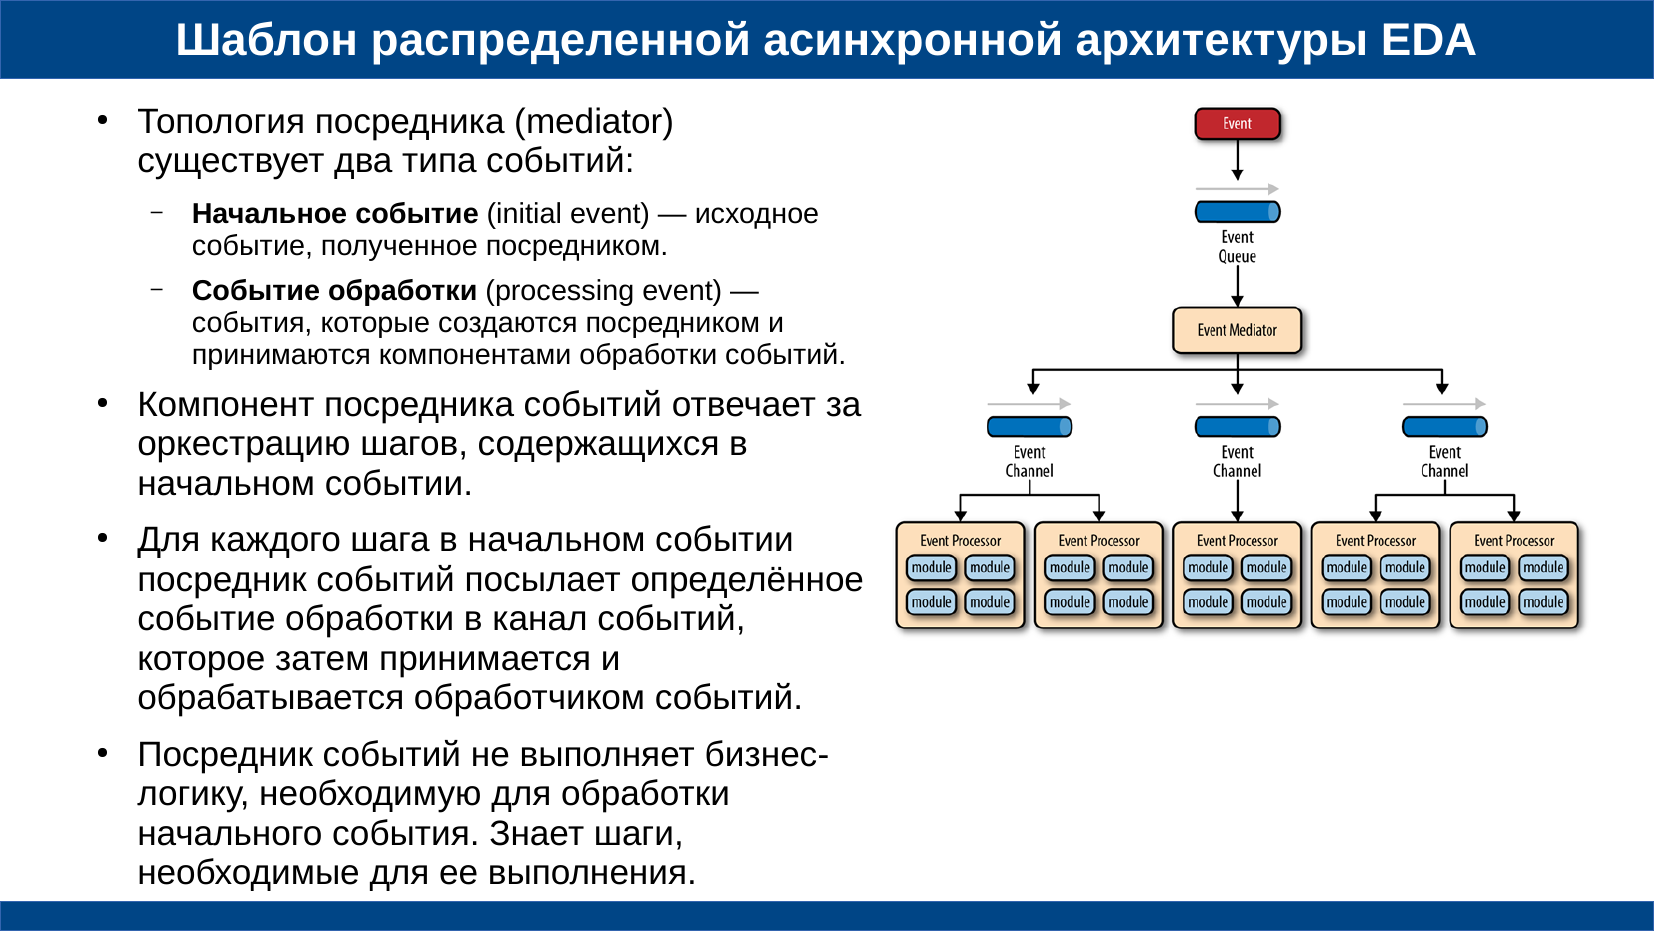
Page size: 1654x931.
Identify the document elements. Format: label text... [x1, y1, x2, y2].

picture [889, 101, 1591, 641]
title Шаблон распределенной асинхронной архитектуры EDA [0, 0, 1654, 79]
list Топология посредника (mediator) существует два типа событий: Начальное событие (initial event) — исходное событие, полученное посредником. Событие обработки (processing event) — события, которые создаются посредником и принимаются компонентами обработки событий. Компонент посредника событий отвечает за оркестрацию шагов, содержащихся в начальном событии. Для каждого шага в начальном событии посредник событий посылает определённое событие обработки в канал событий, которое затем принимается и обрабатывается обработчиком событий. Посредник событий не выполняет бизнес-логику, необходимую для обработки начального события. Знает шаги, необходимые для ее выполнения. [82, 101, 871, 901]
